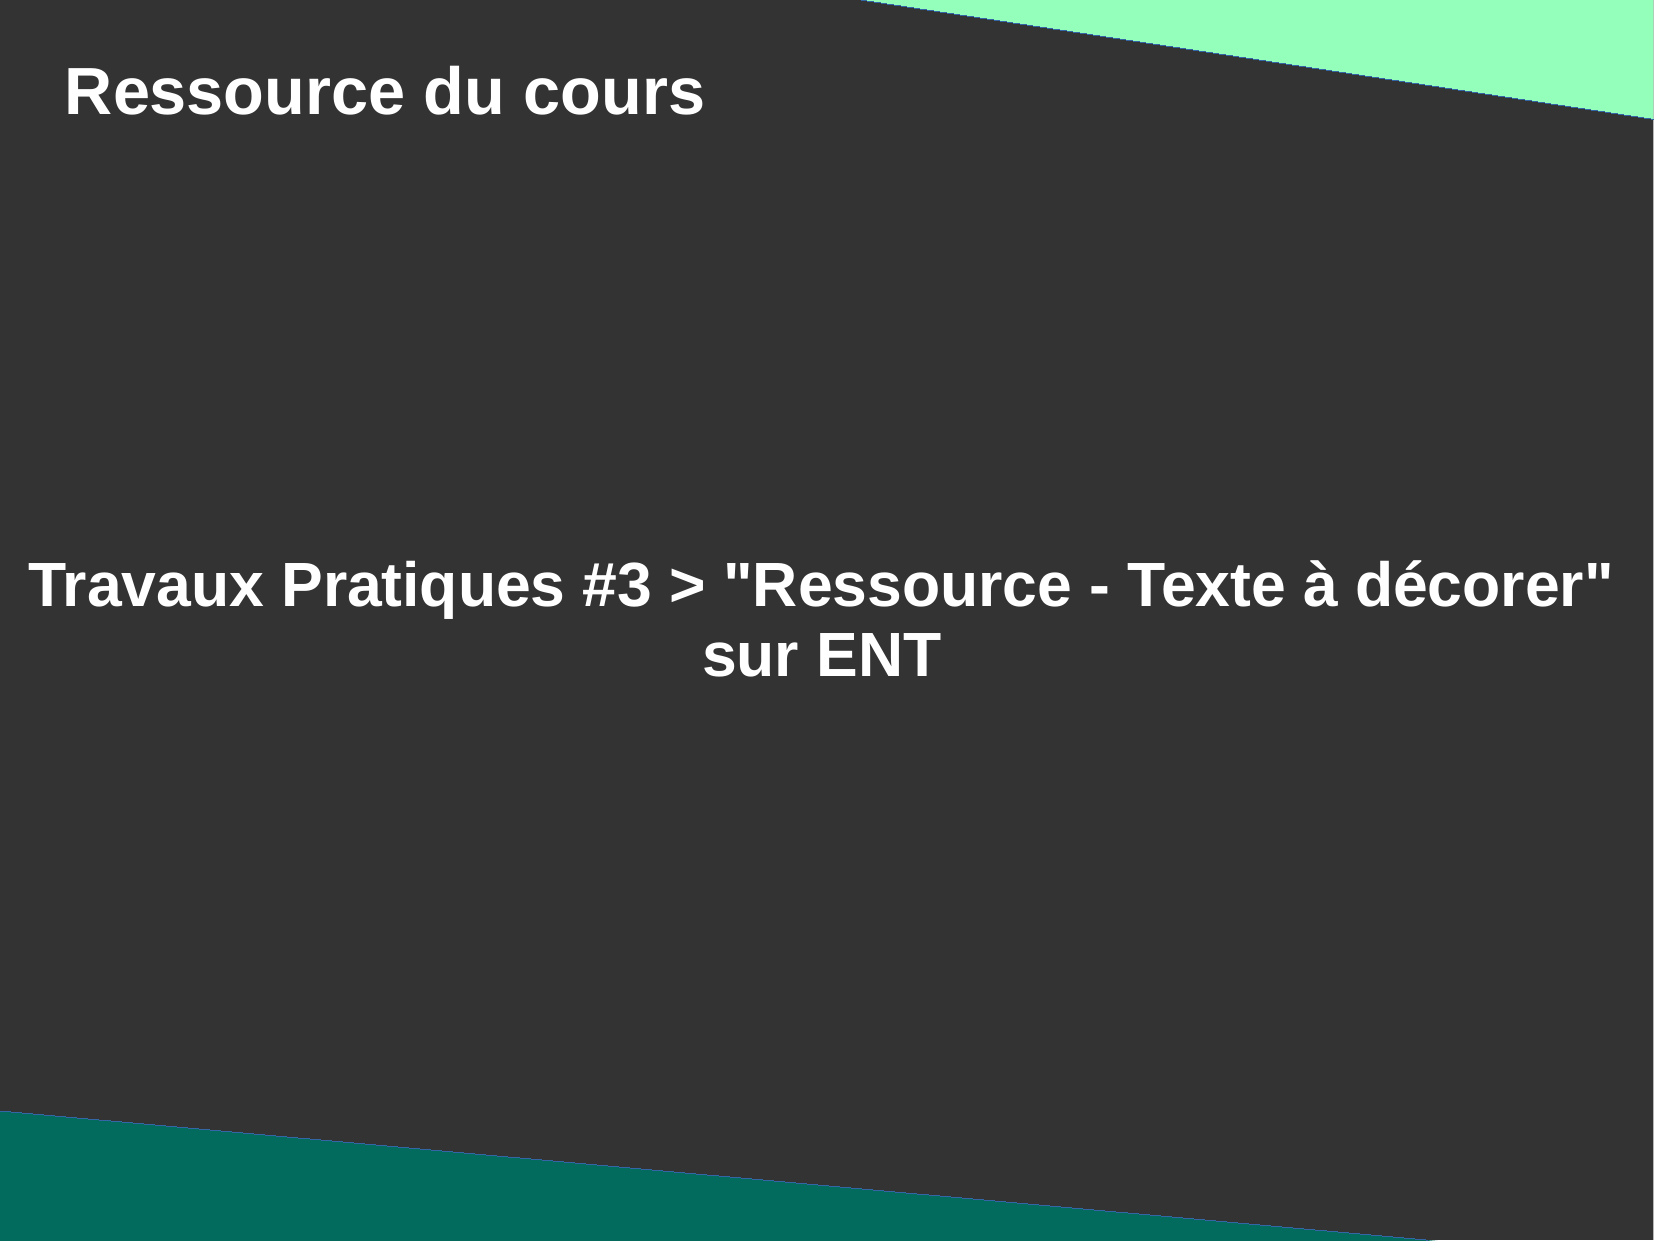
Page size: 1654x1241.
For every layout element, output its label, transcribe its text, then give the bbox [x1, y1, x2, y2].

title Ressource du cours [64, 54, 1553, 157]
text_box [861, 0, 1654, 120]
title Travaux Pratiques #3 > "Ressource - Texte à décorer" sur ENT [22, 550, 1622, 690]
